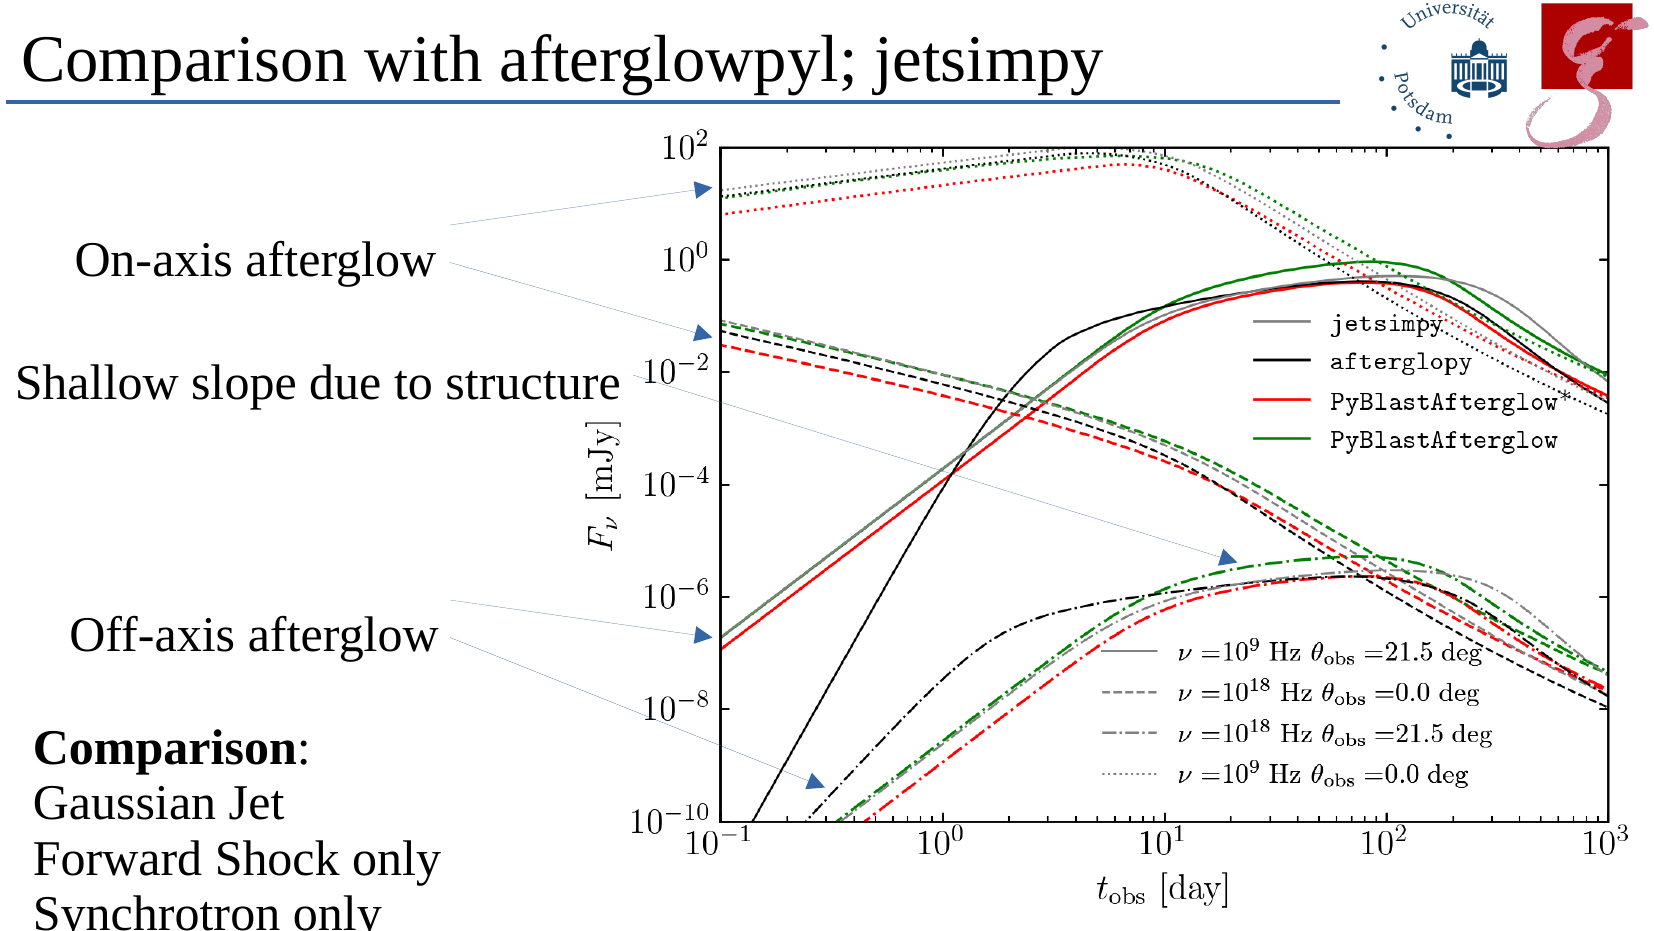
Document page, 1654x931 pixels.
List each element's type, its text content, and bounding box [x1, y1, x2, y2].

text_box Off-axis afterglow [54, 600, 451, 665]
text_box Shallow slope due to structure [0, 347, 633, 413]
picture [562, 0, 1654, 931]
text_box On-axis afterglow [59, 225, 451, 290]
title Comparison with afterglowpyl; jetsimpy [20, 0, 1375, 118]
text_box Comparison: Gaussian Jet Forward Shock only Synchrotron only [18, 712, 451, 928]
